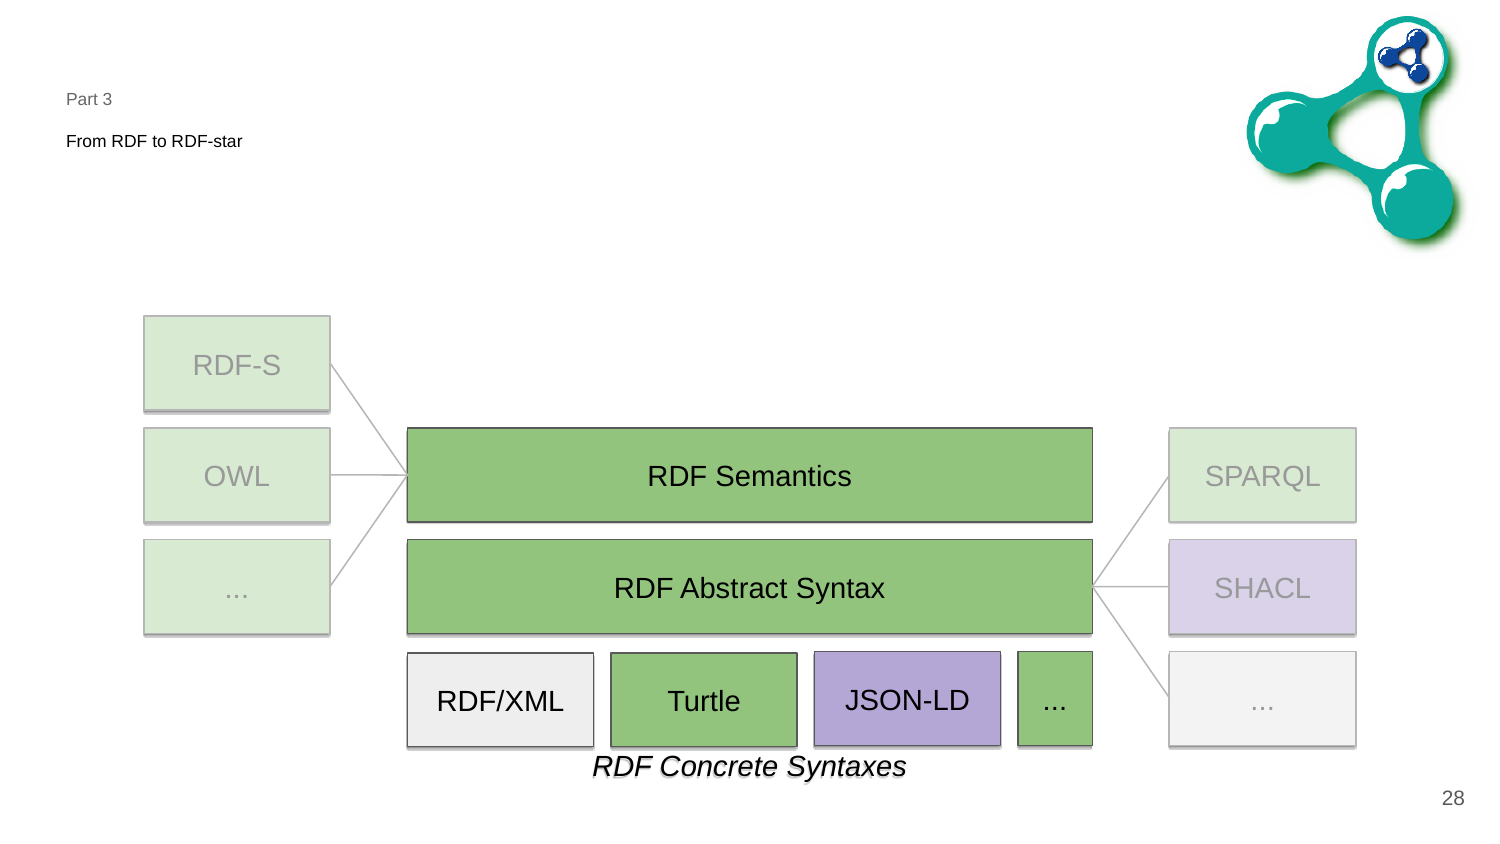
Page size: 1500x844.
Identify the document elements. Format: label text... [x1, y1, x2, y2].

text_box ... [143, 539, 331, 634]
text_box RDF Concrete Syntaxes [407, 732, 1093, 798]
text_box ... [1169, 651, 1356, 746]
text_box RDF/XML [407, 652, 594, 747]
text_box ... [1017, 651, 1093, 746]
text_box RDF Abstract Syntax [407, 539, 1093, 634]
text_box OWL [143, 427, 331, 522]
text_box RDF-S [143, 316, 331, 411]
slide_number <number> [1389, 764, 1480, 830]
title Part 3 From RDF to RDF-star [51, 72, 1233, 167]
text_box RDF Semantics [407, 428, 1093, 522]
picture [1233, 11, 1482, 260]
text_box JSON-LD [814, 651, 1001, 746]
text_box SHACL [1169, 539, 1356, 634]
text_box SPARQL [1169, 428, 1356, 522]
text_box Turtle [610, 652, 798, 747]
